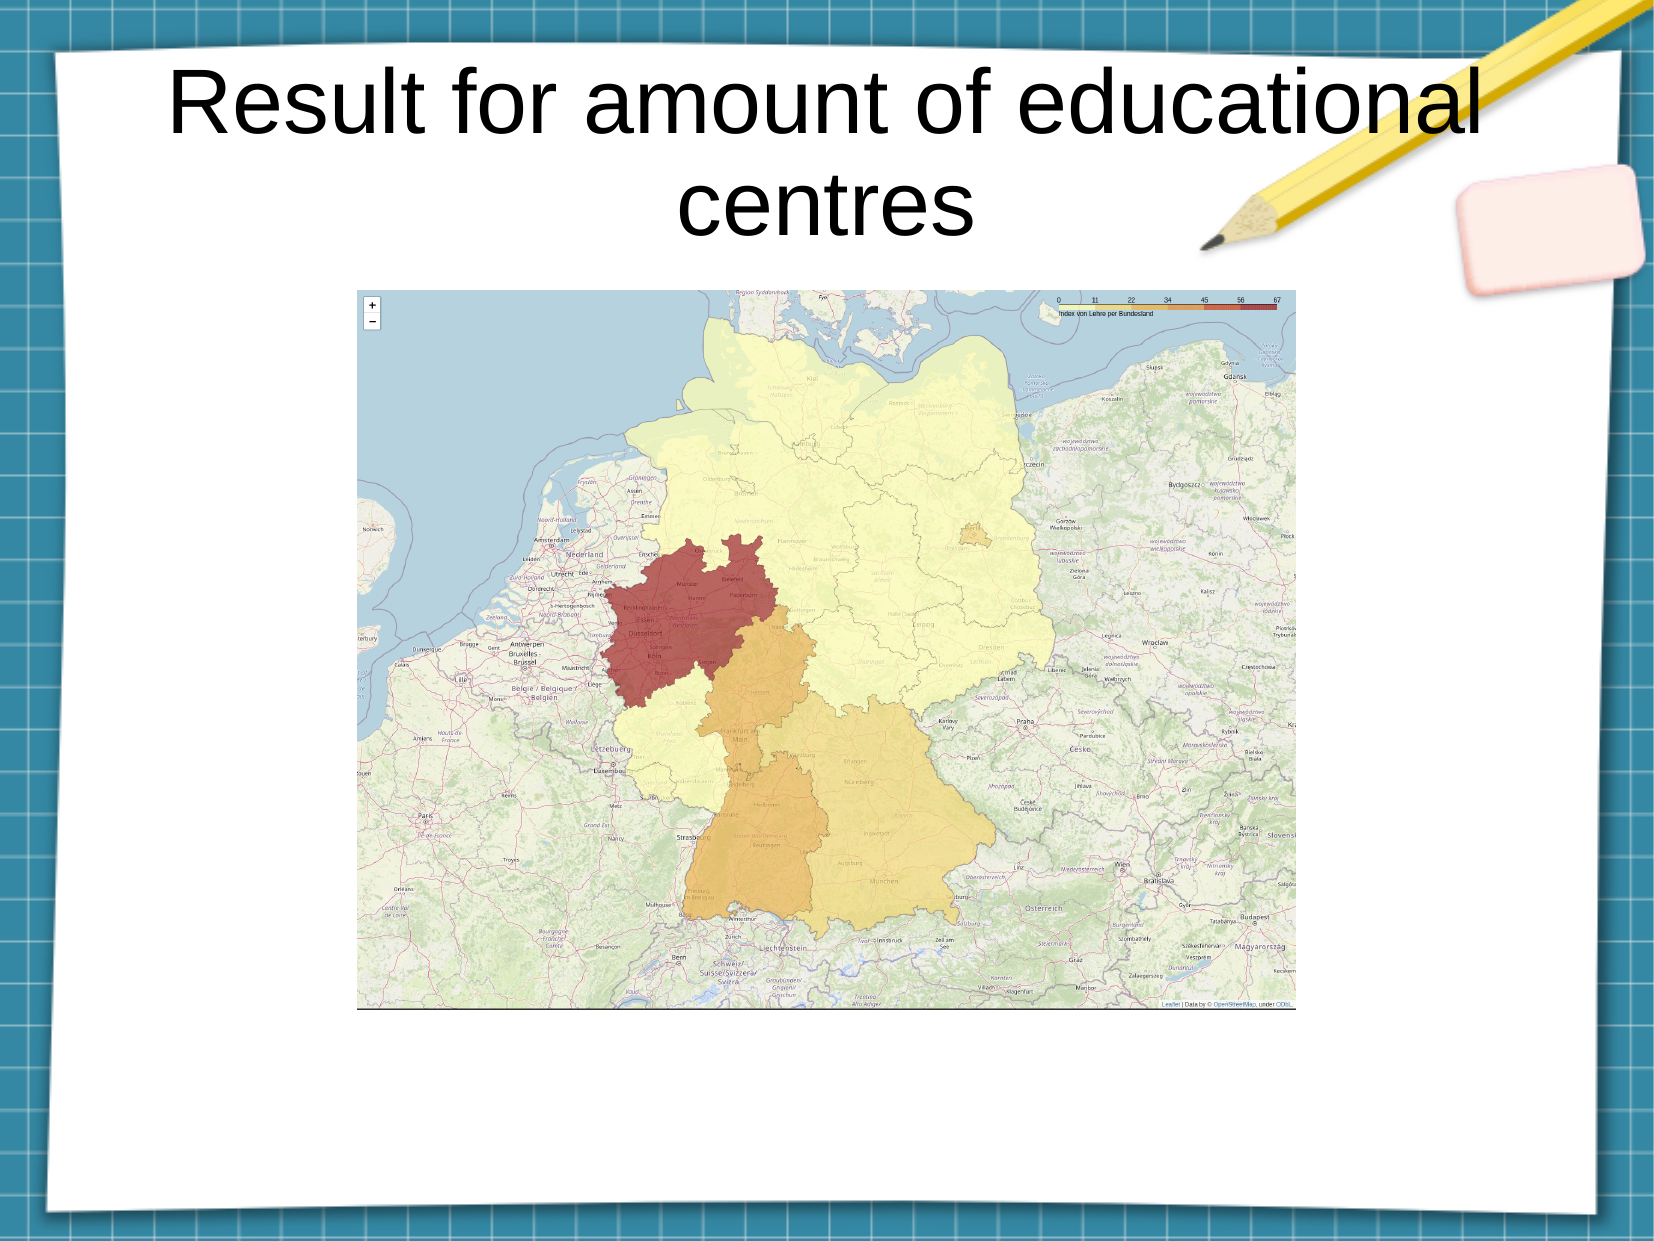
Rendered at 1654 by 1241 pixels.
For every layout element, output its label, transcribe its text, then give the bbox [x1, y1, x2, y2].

picture [0, 0, 1654, 1241]
title Result for amount of educational centres [82, 49, 1571, 257]
